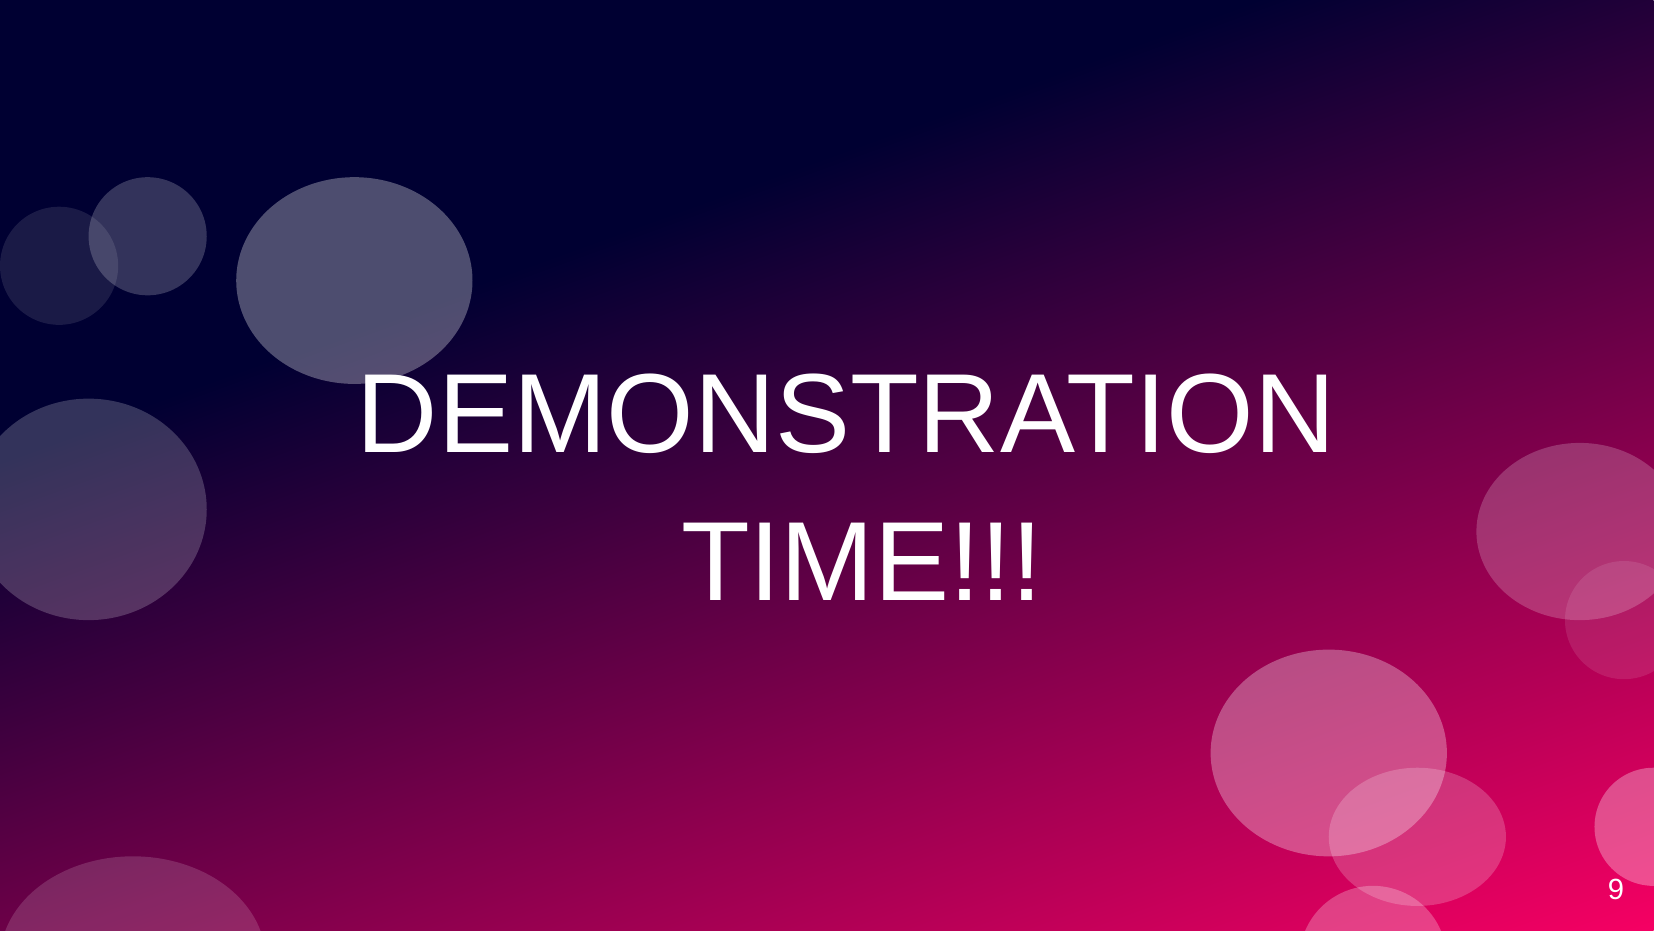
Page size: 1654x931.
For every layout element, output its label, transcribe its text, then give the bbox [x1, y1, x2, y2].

list DEMONSTRATION TIME!!! [88, 147, 1565, 827]
